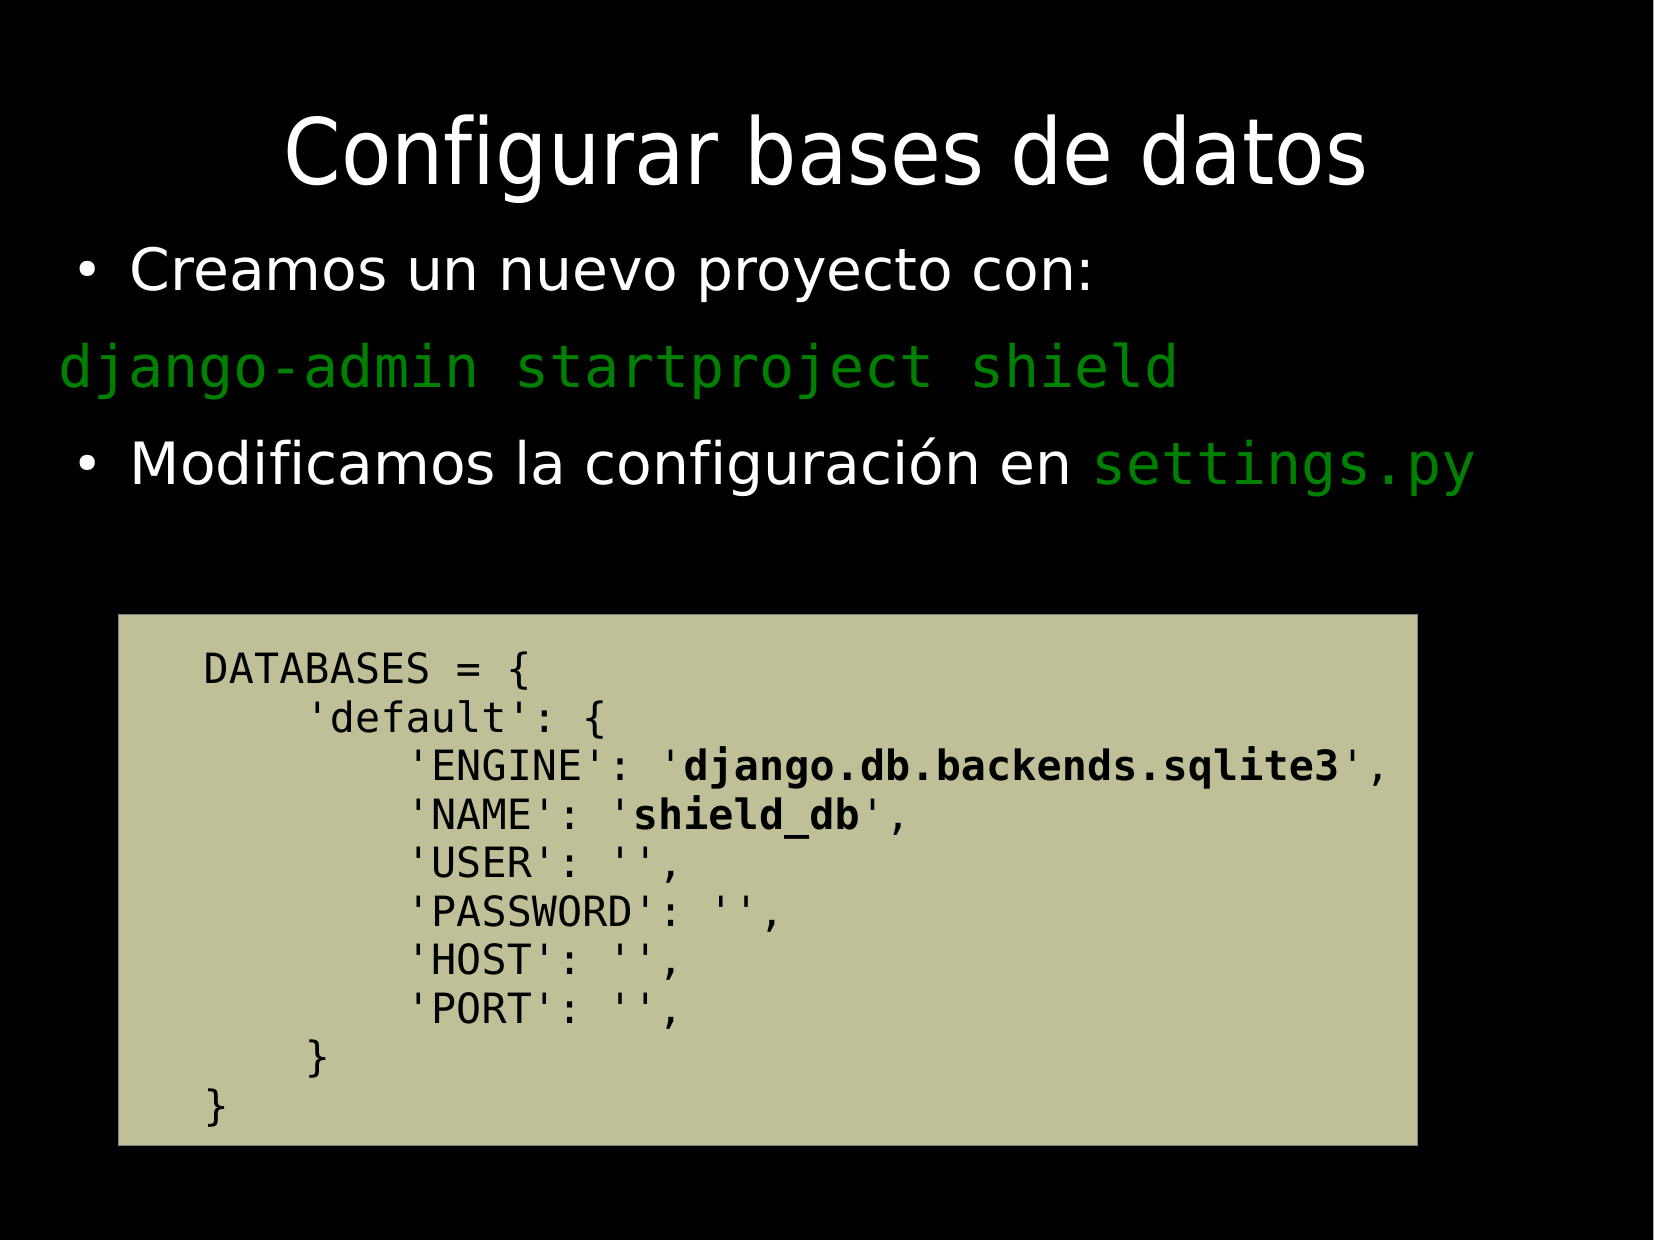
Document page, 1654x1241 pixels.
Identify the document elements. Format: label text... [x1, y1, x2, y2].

title Configurar bases de datos [82, 49, 1571, 257]
list Creamos un nuevo proyecto con: django-admin startproject shield Modificamos la configuración en settings.py [59, 236, 1536, 615]
text_box DATABASES = { 'default': { 'ENGINE': 'django.db.backends.sqlite3', 'NAME': 'shield_db', 'USER': '', 'PASSWORD': '', 'HOST': '', 'PORT': '', } } [188, 637, 1406, 1193]
text_box [118, 615, 1418, 1146]
